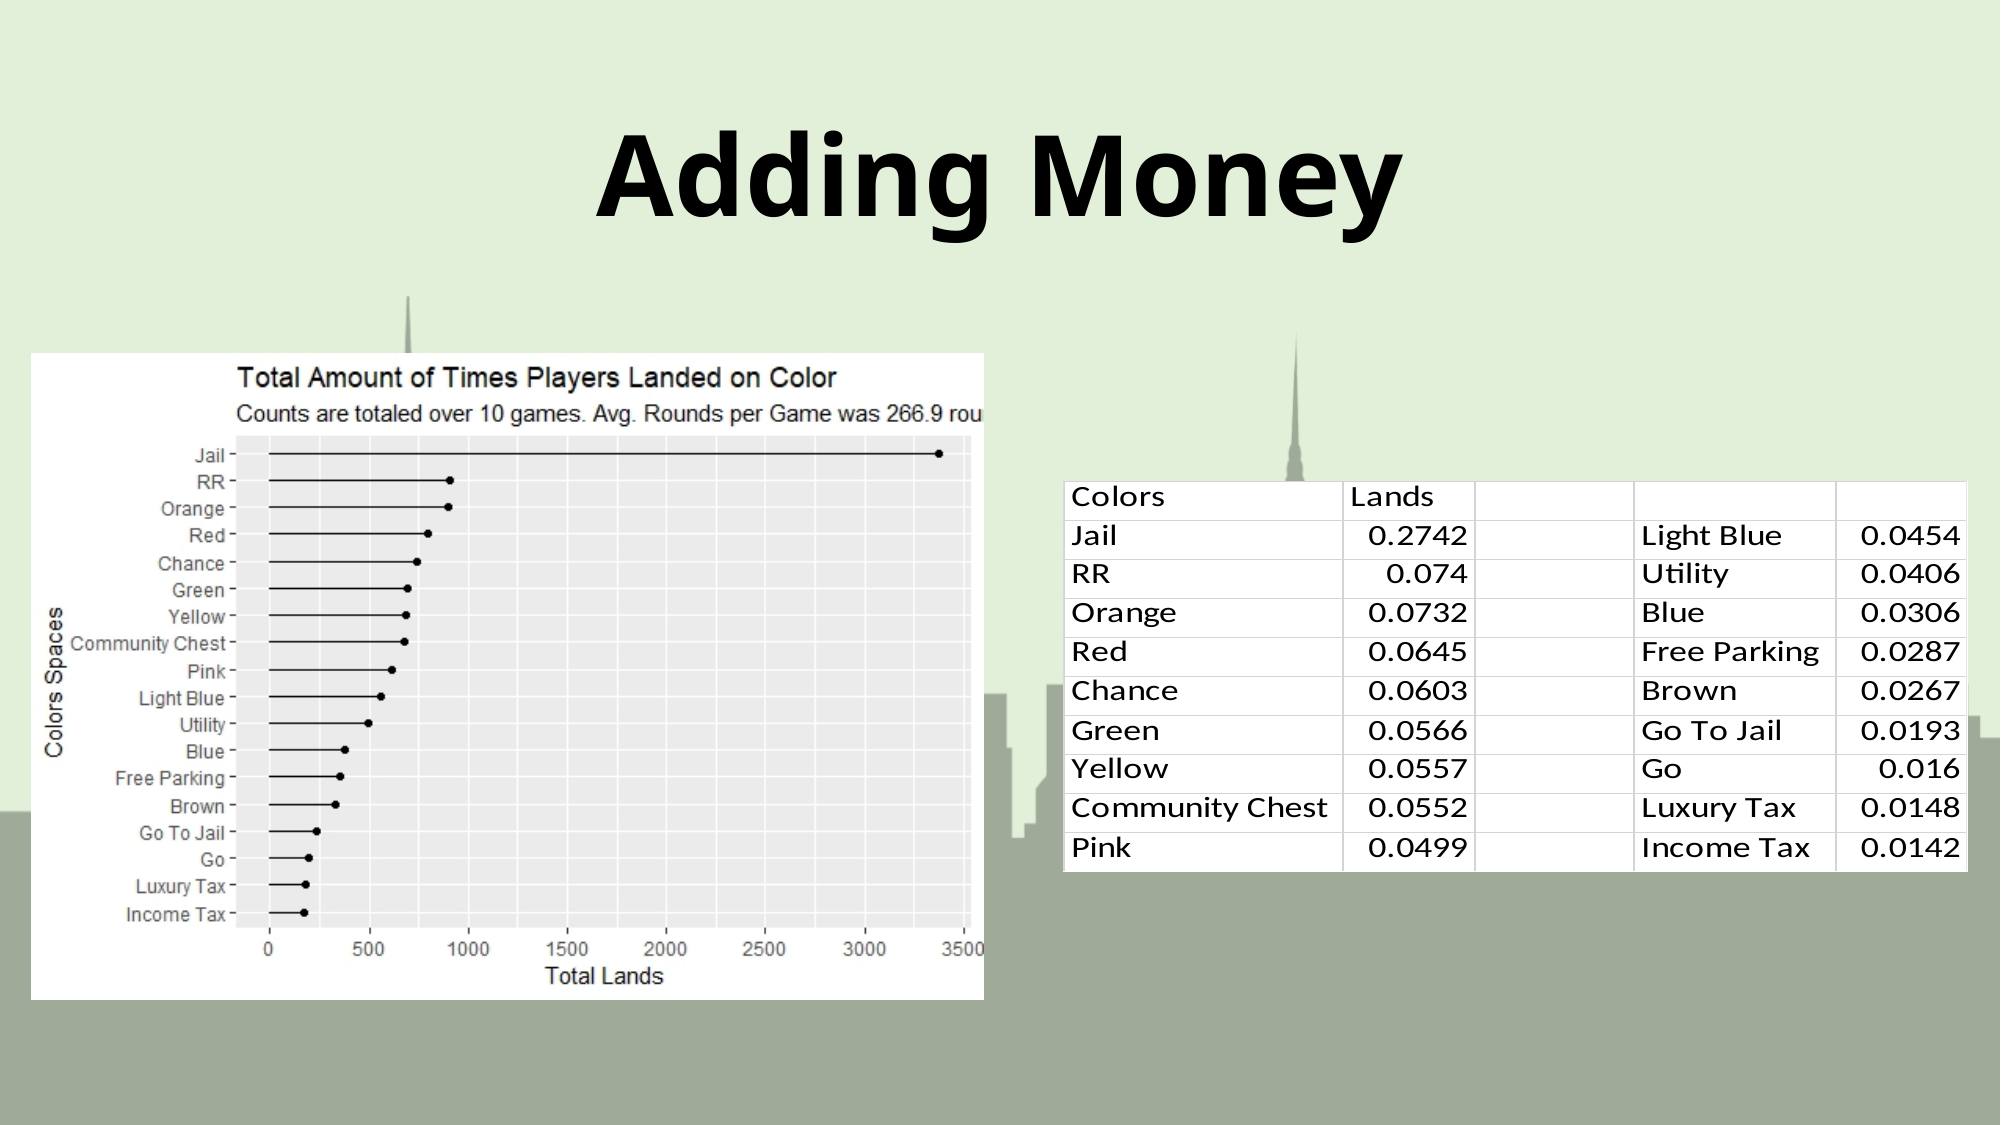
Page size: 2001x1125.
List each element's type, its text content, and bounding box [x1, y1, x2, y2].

title Adding Money [137, 106, 1863, 254]
chart [1063, 480, 1969, 873]
picture [0, 40, 2000, 1125]
